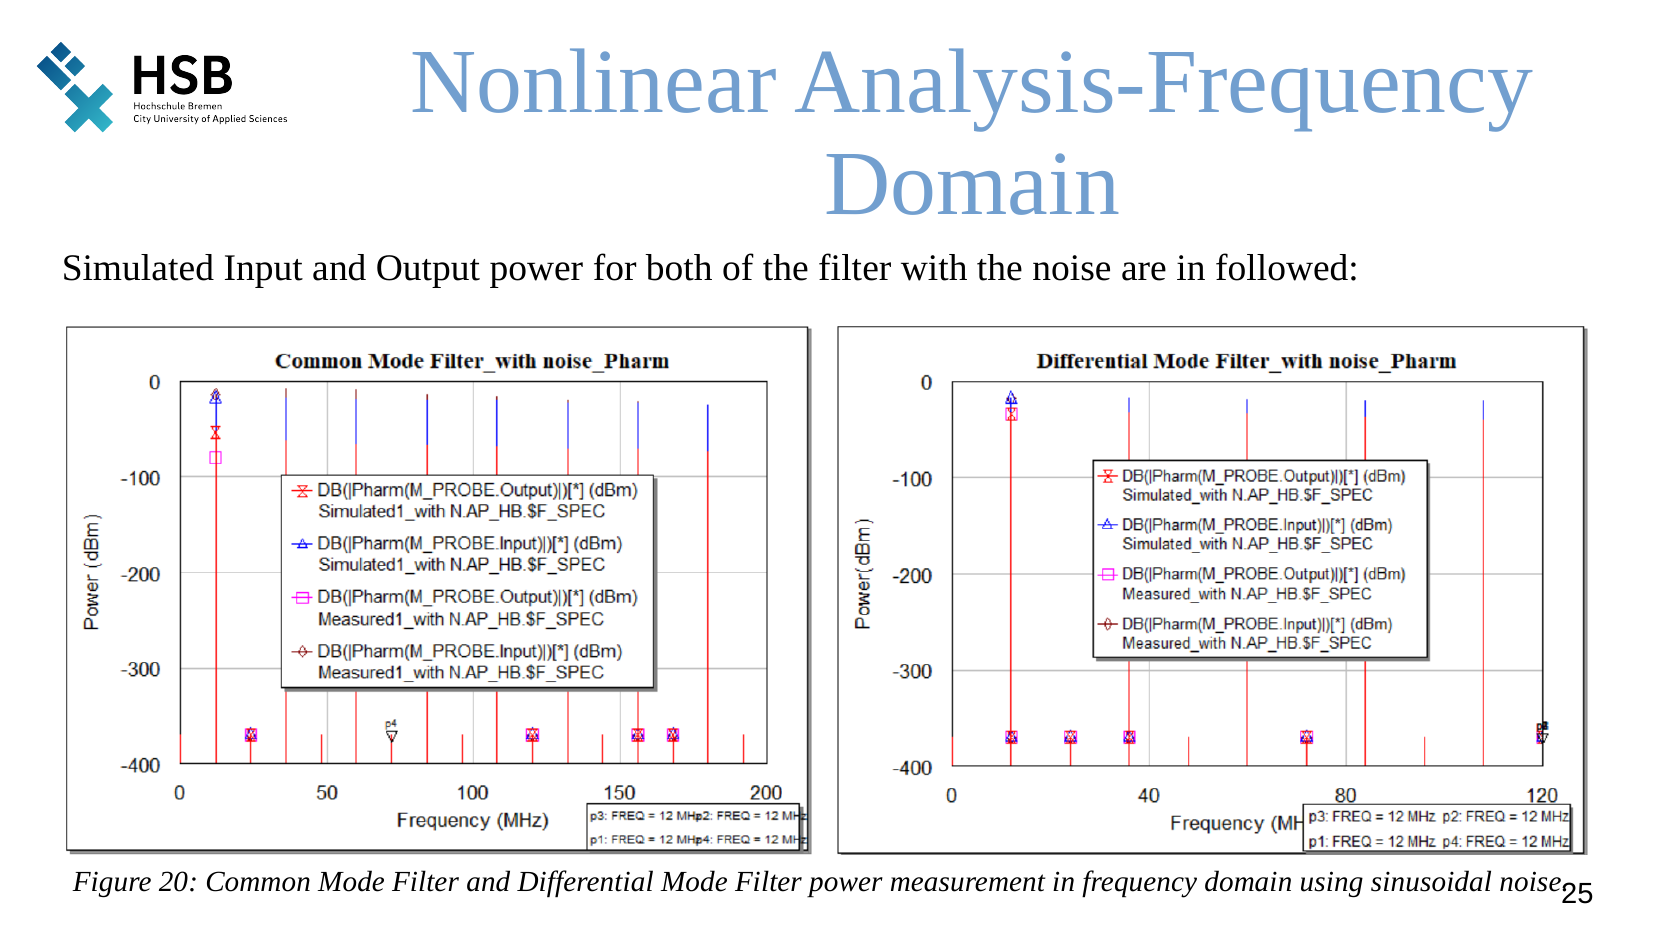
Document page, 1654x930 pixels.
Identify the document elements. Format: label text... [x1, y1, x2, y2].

picture [26, 23, 297, 149]
text_box Figure 20: Common Mode Filter and Differential Mode Filter power measurement in frequency domain using sinusoidal noise. [58, 858, 1586, 906]
text_box <number> [1546, 870, 1653, 926]
title Nonlinear Analysis-Frequency Domain [375, 30, 1571, 234]
picture [63, 324, 812, 855]
picture [835, 323, 1588, 855]
text_box Simulated Input and Output power for both of the filter with the noise are in followed: [47, 239, 1376, 297]
